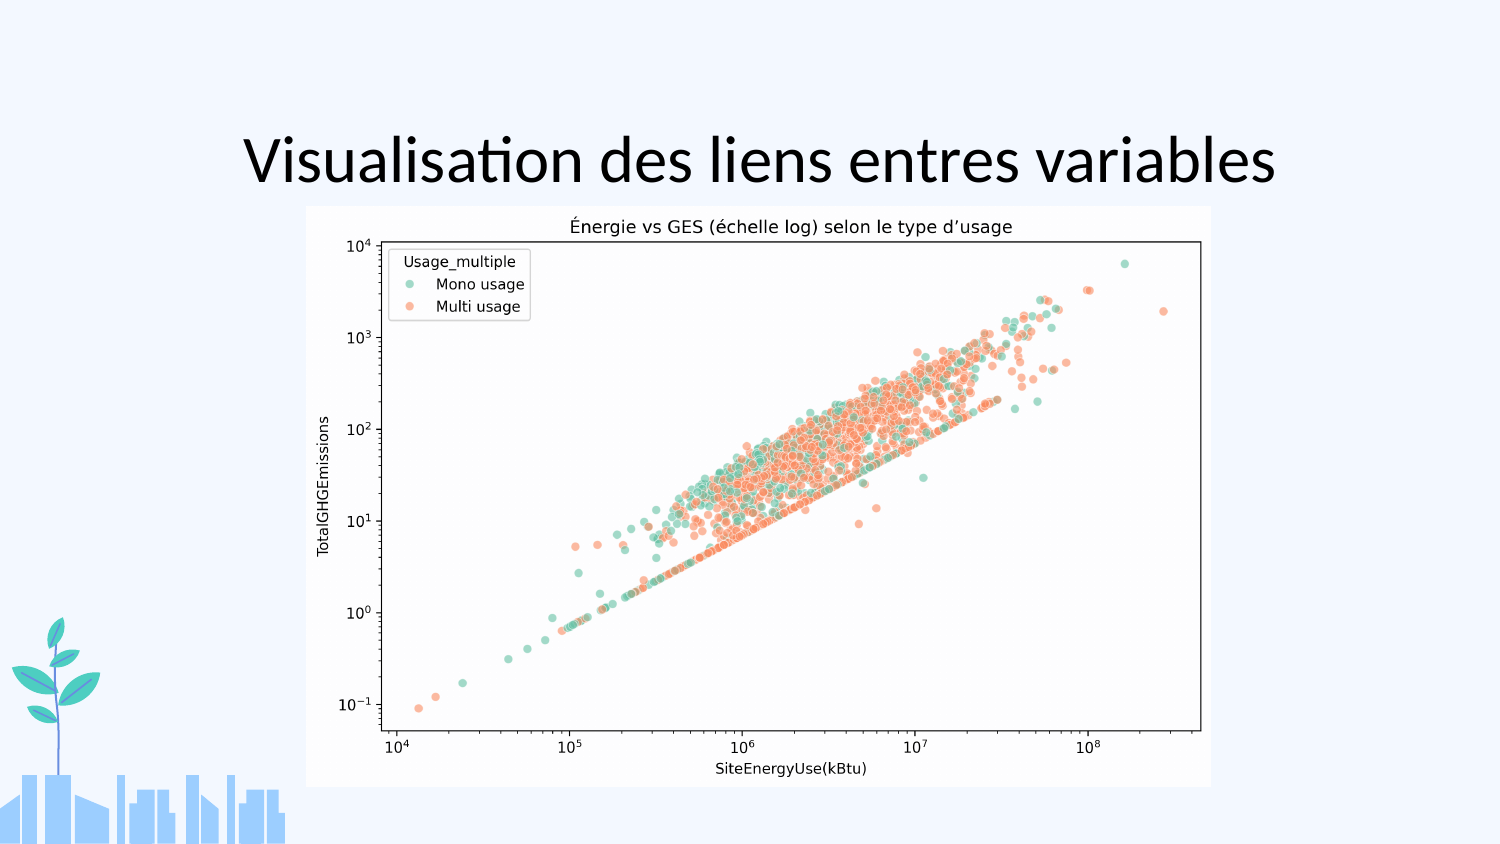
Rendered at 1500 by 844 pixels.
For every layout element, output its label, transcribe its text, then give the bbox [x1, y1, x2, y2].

picture [306, 206, 1211, 787]
title Visualisation des liens entres variables [118, 88, 1382, 183]
